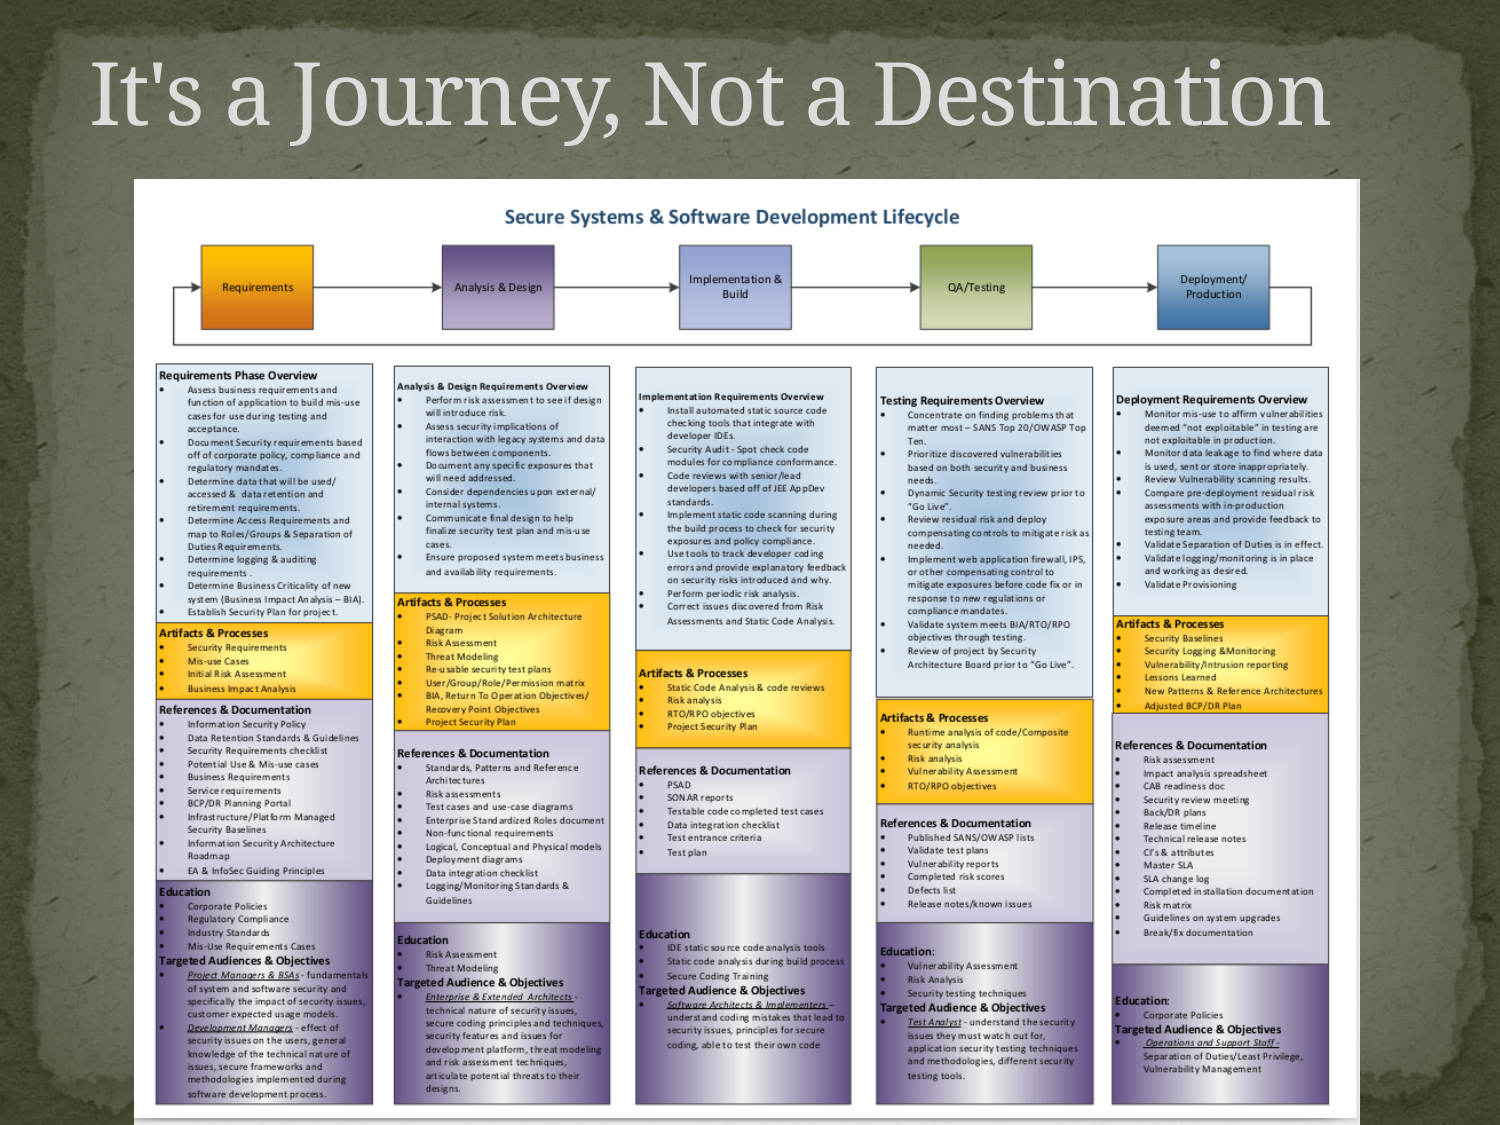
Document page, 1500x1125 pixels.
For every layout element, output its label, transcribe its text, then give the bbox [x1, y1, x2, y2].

title It's a Journey, Not a Destination [75, 25, 1426, 151]
picture [0, 0, 1500, 1125]
